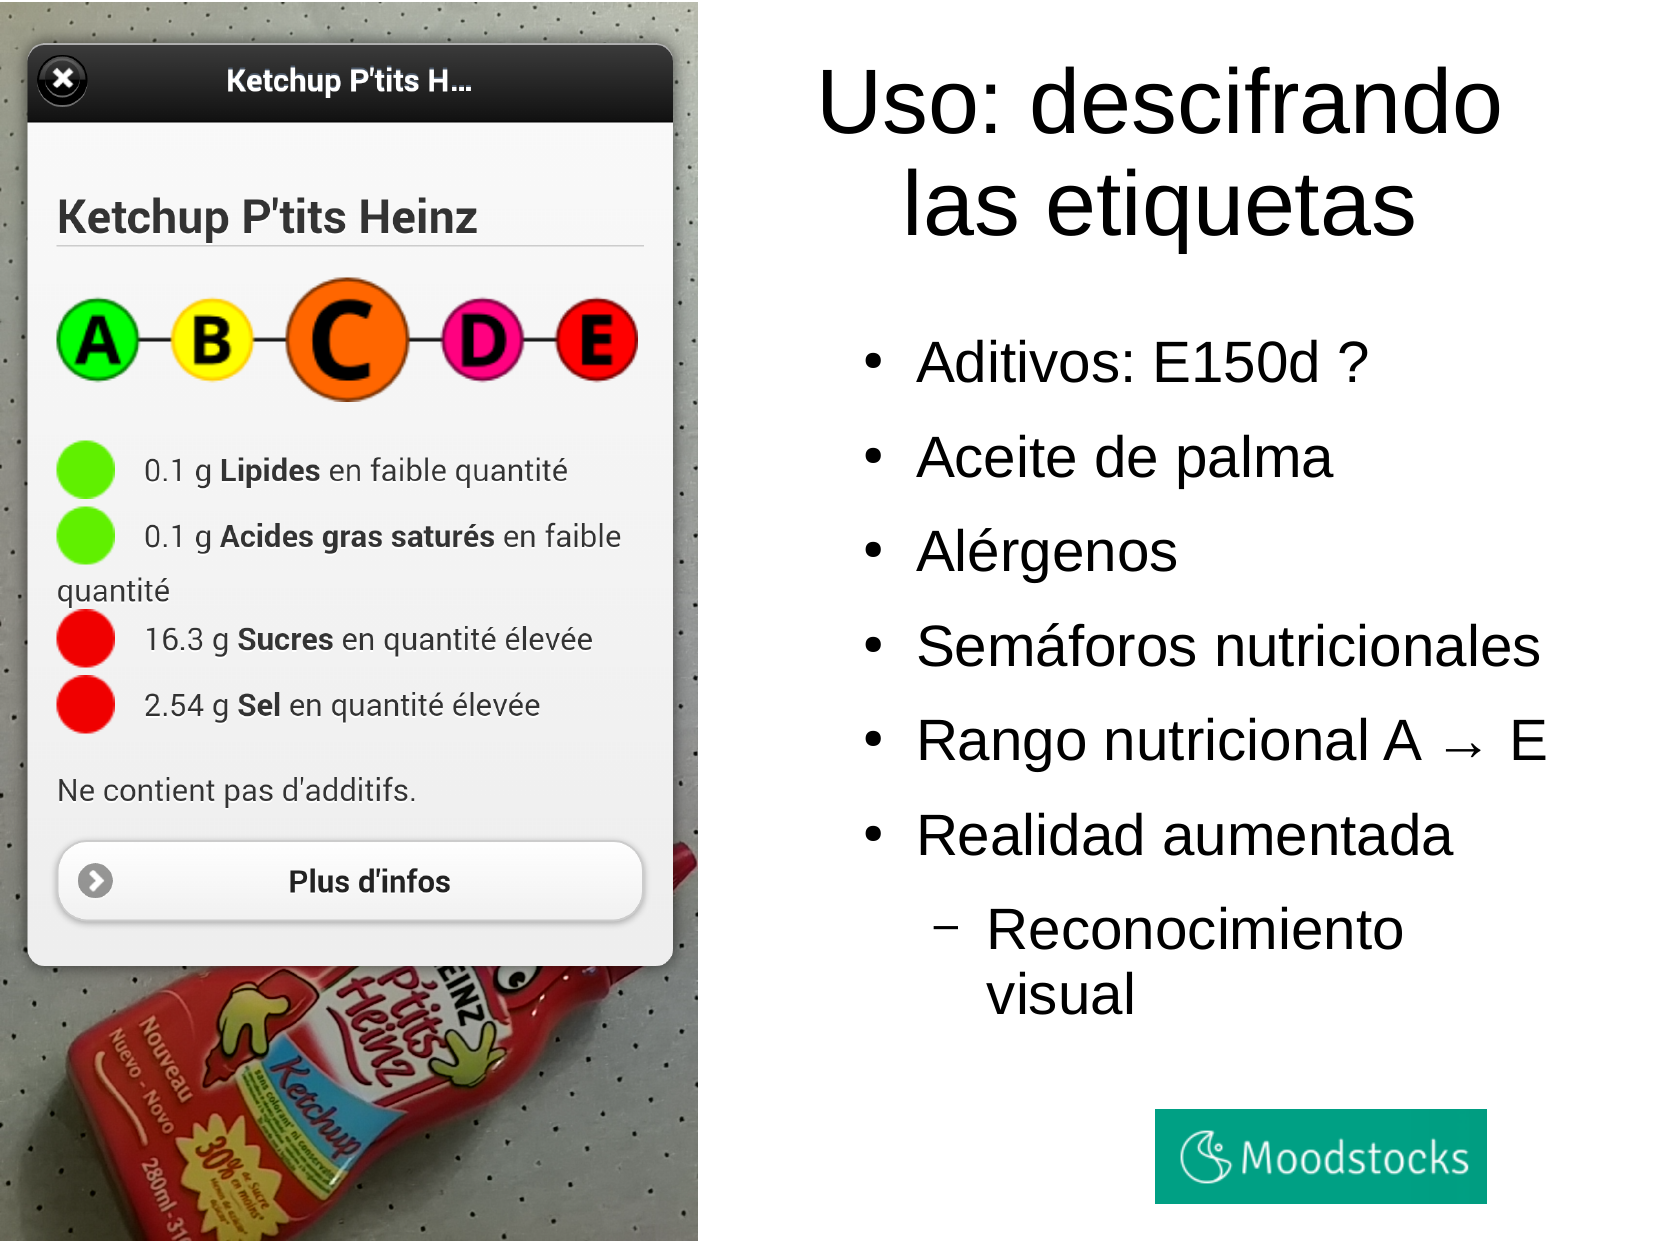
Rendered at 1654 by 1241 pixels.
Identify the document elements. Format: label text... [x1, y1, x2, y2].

list Aditivos: E150d ? Aceite de palma Alérgenos Semáforos nutricionales Rango nutricional A → E Realidad aumentada Reconocimiento visual [845, 330, 1572, 1060]
picture [1155, 1109, 1487, 1204]
picture [0, 2, 698, 1241]
title Uso: descifrando las etiquetas [750, 49, 1571, 257]
